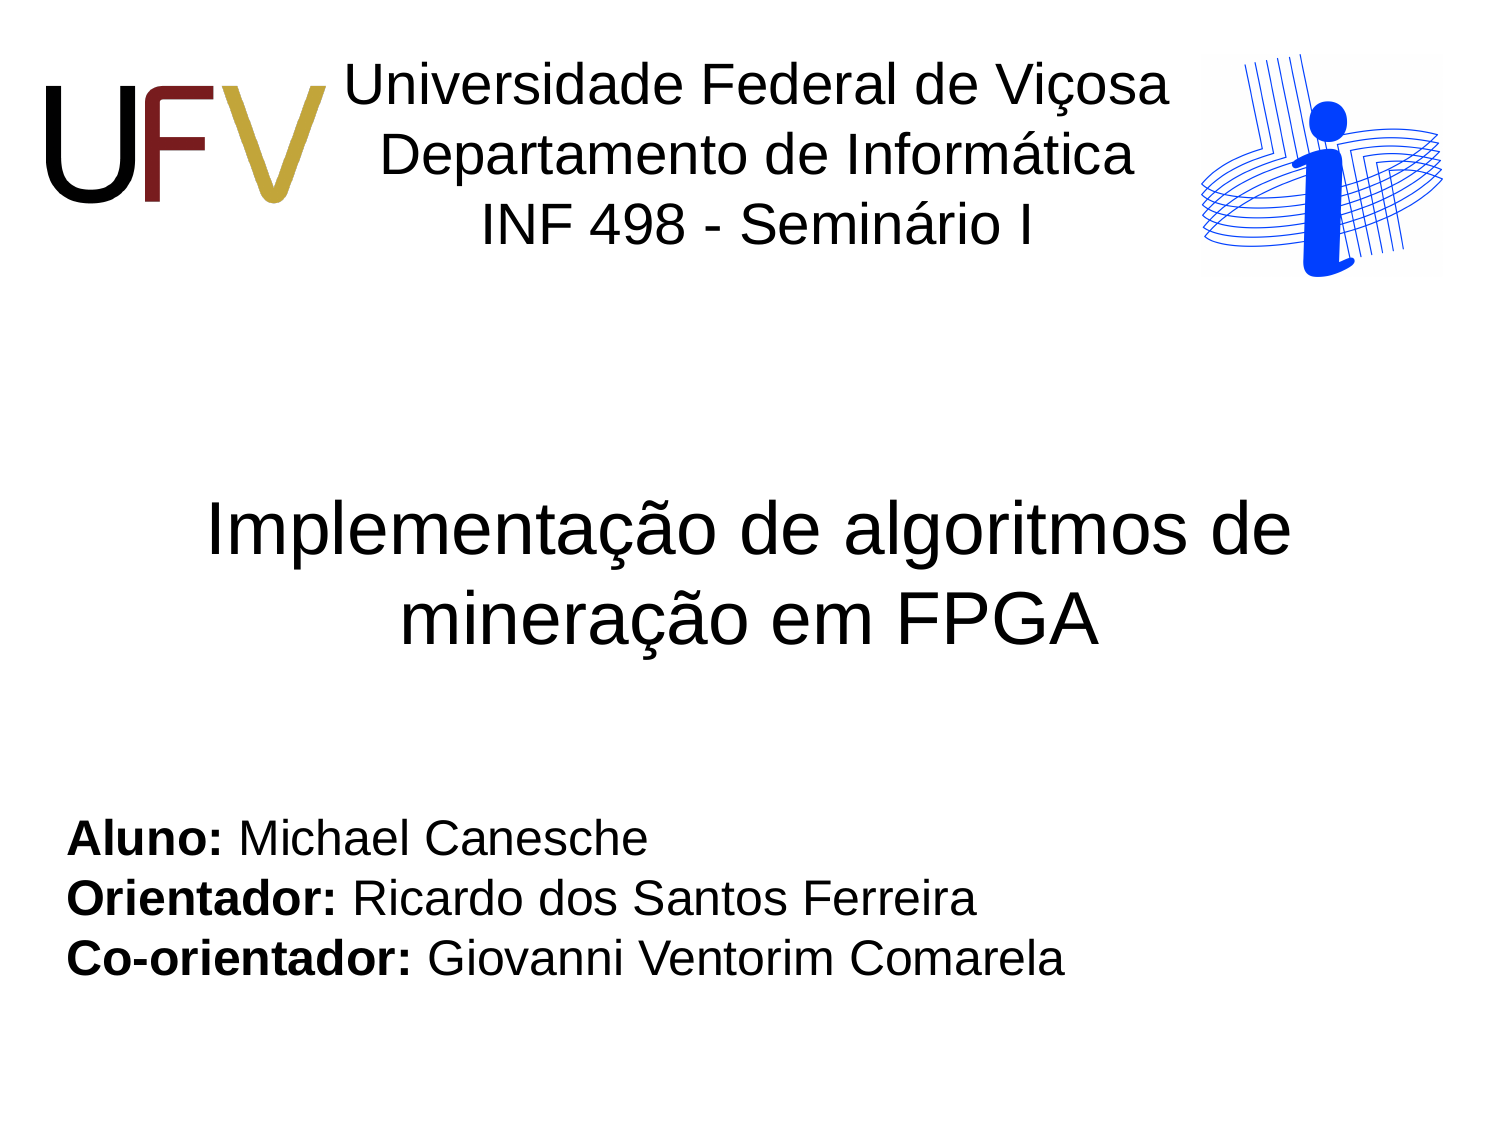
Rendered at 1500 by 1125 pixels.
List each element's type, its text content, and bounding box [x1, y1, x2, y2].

subtitle Aluno: Michael Canesche Orientador: Ricardo dos Santos Ferreira Co-orientador: Giovanni Ventorim Comarela [51, 790, 1449, 1013]
title Implementação de algoritmos de mineração em FPGA [51, 453, 1449, 675]
picture [46, 39, 326, 250]
picture [1201, 54, 1443, 277]
text_box Universidade Federal de Viçosa Departamento de Informática INF 498 - Seminário I [163, 30, 1352, 289]
